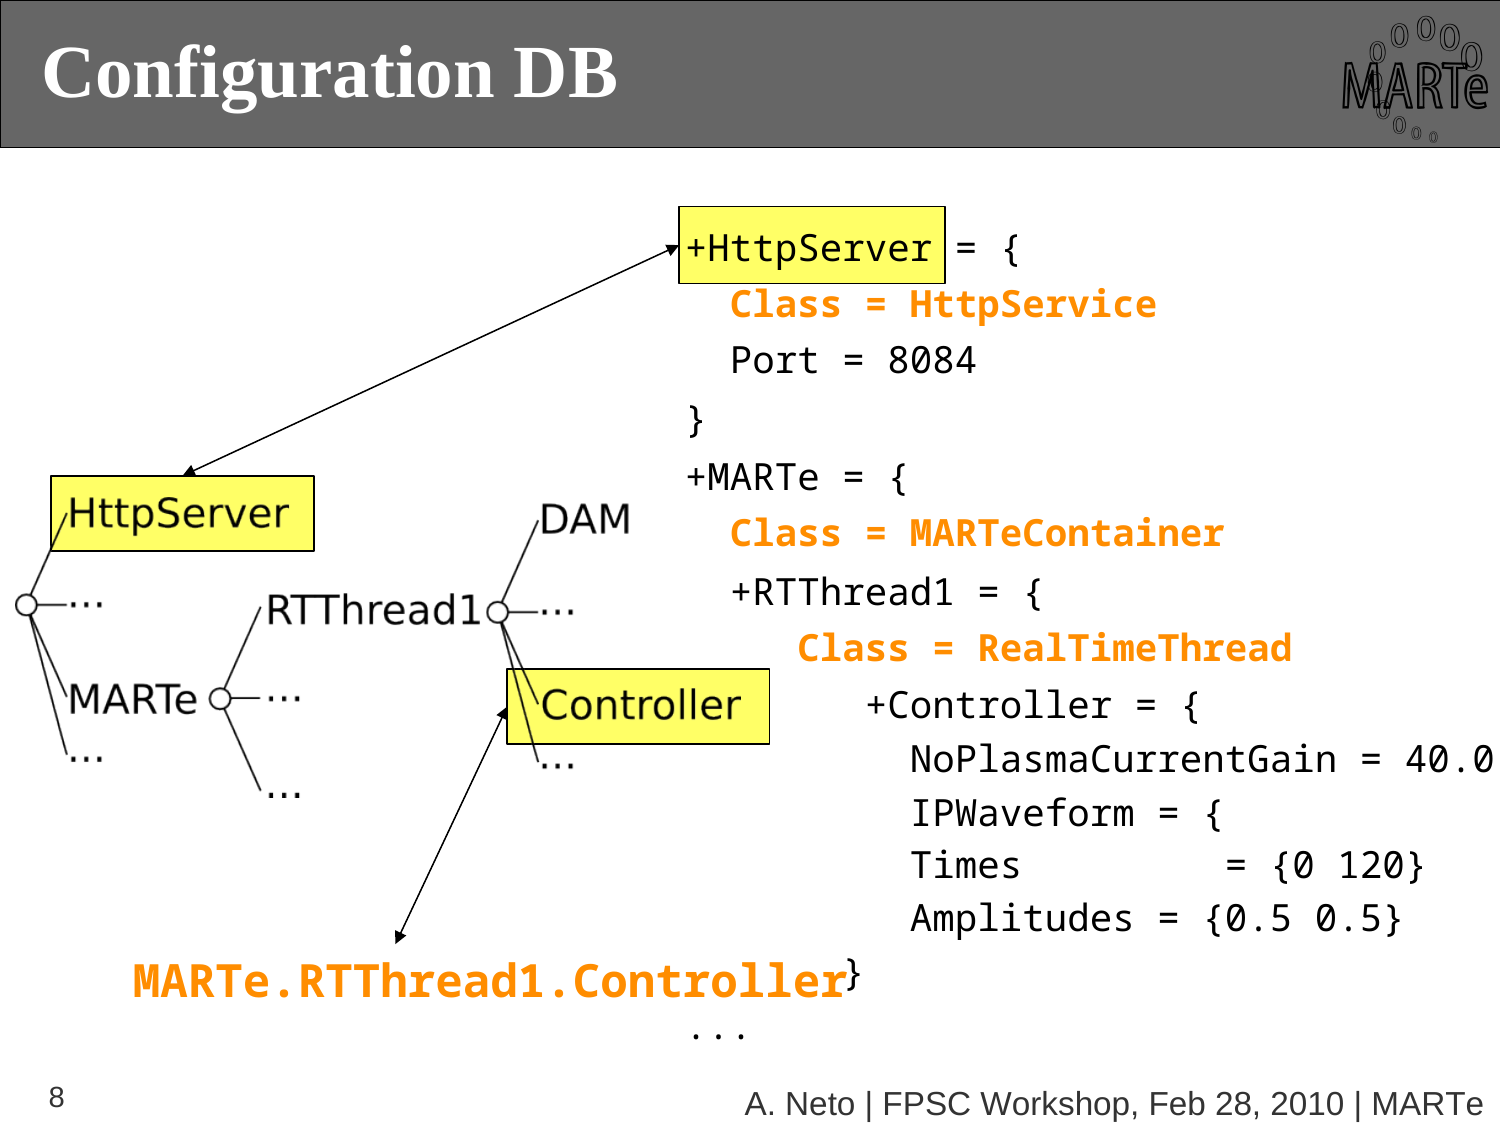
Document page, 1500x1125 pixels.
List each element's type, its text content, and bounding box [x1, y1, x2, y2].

title Configuration DB [41, 0, 1129, 148]
text_box MARTe.RTThread1.Controller [118, 944, 673, 1004]
text_box [51, 475, 314, 497]
picture [15, 497, 741, 798]
text_box [679, 206, 945, 284]
list +HttpServer = { Class = HttpService Port = 8084 } +MARTe = { Class = MARTeContainer +RTThread1 = { Class = RealTimeThread +Controller = { NoPlasmaCurrentGain = 40.0 IPWaveform = { Times = {0 120} Amplitudes = {0.5 0.5} } ... [685, 224, 1500, 1051]
picture [1340, 0, 1489, 148]
